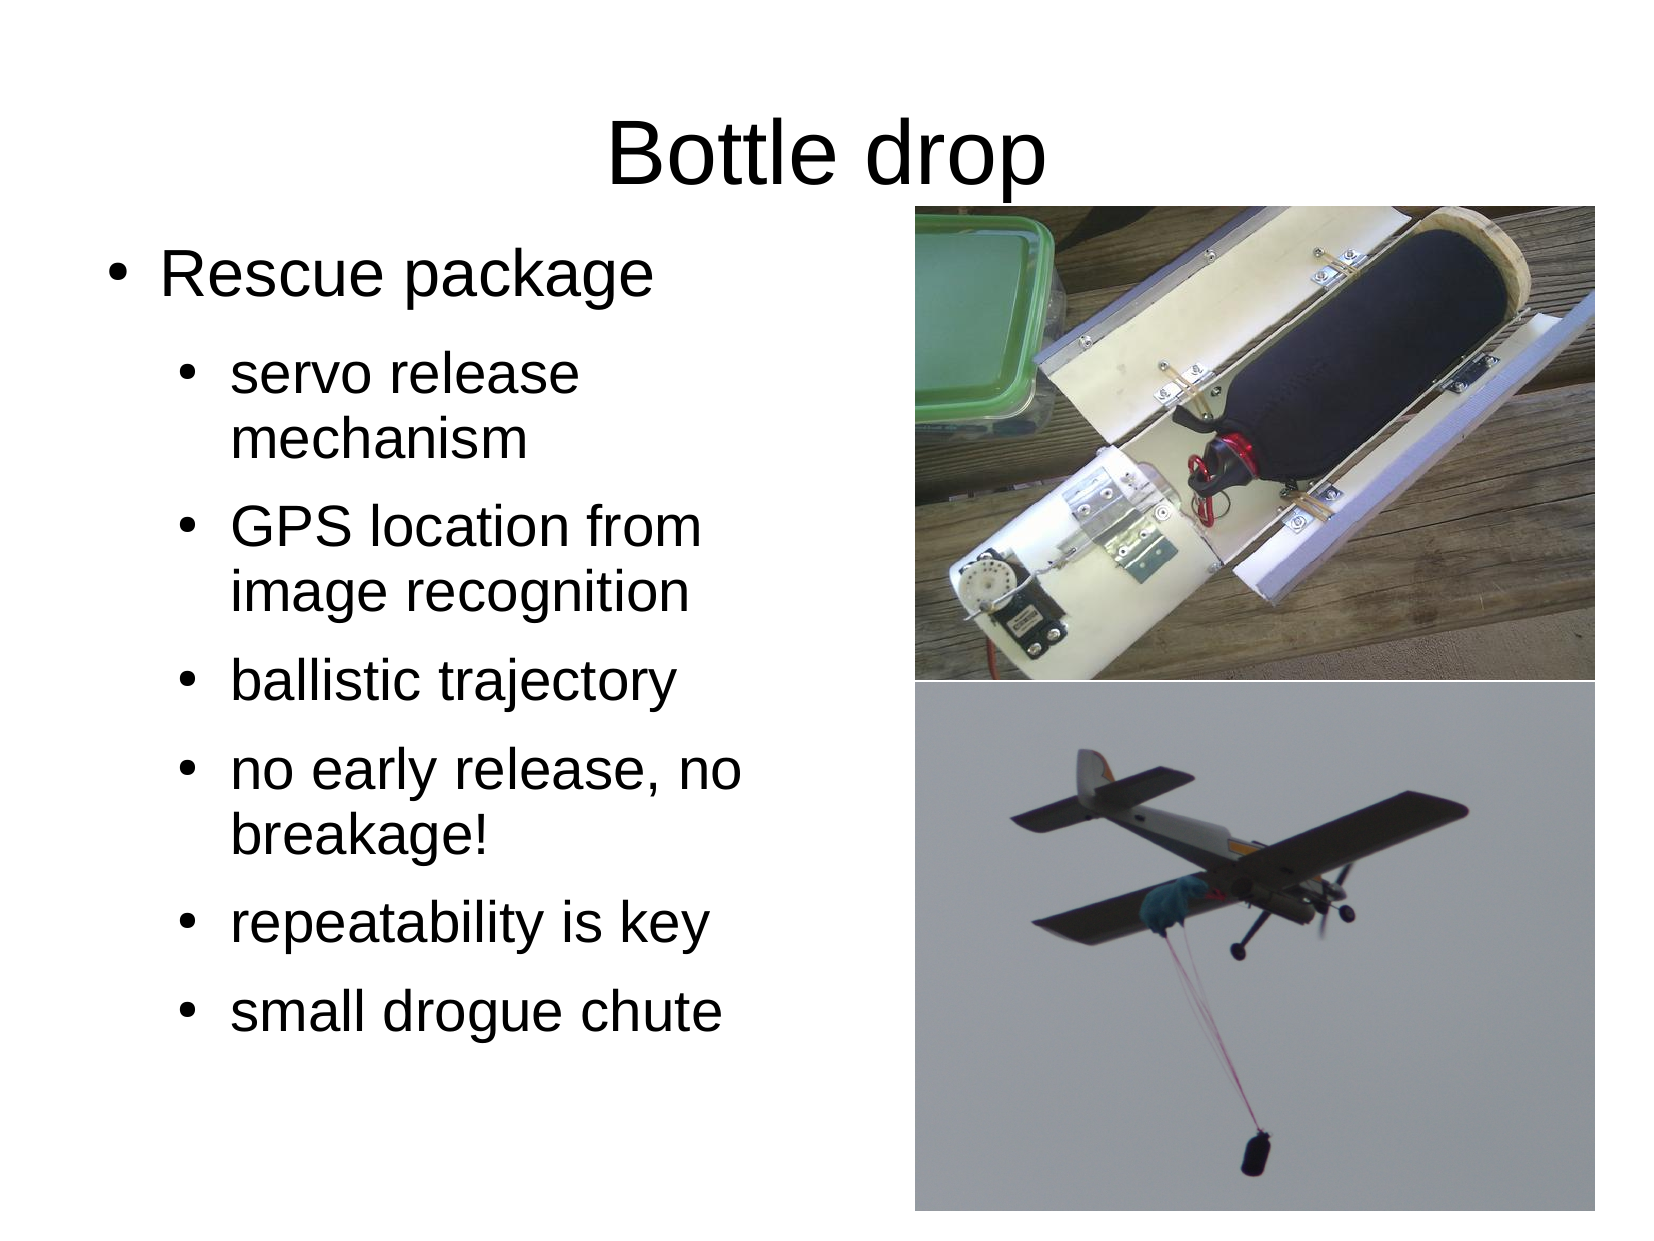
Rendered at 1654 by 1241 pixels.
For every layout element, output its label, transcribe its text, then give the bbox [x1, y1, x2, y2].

title Bottle drop [82, 49, 1571, 257]
list Rescue package servo release mechanism GPS location from image recognition ballistic trajectory no early release, no breakage! repeatability is key small drogue chute [88, 236, 815, 1055]
picture [915, 206, 1595, 680]
picture [915, 682, 1595, 1211]
